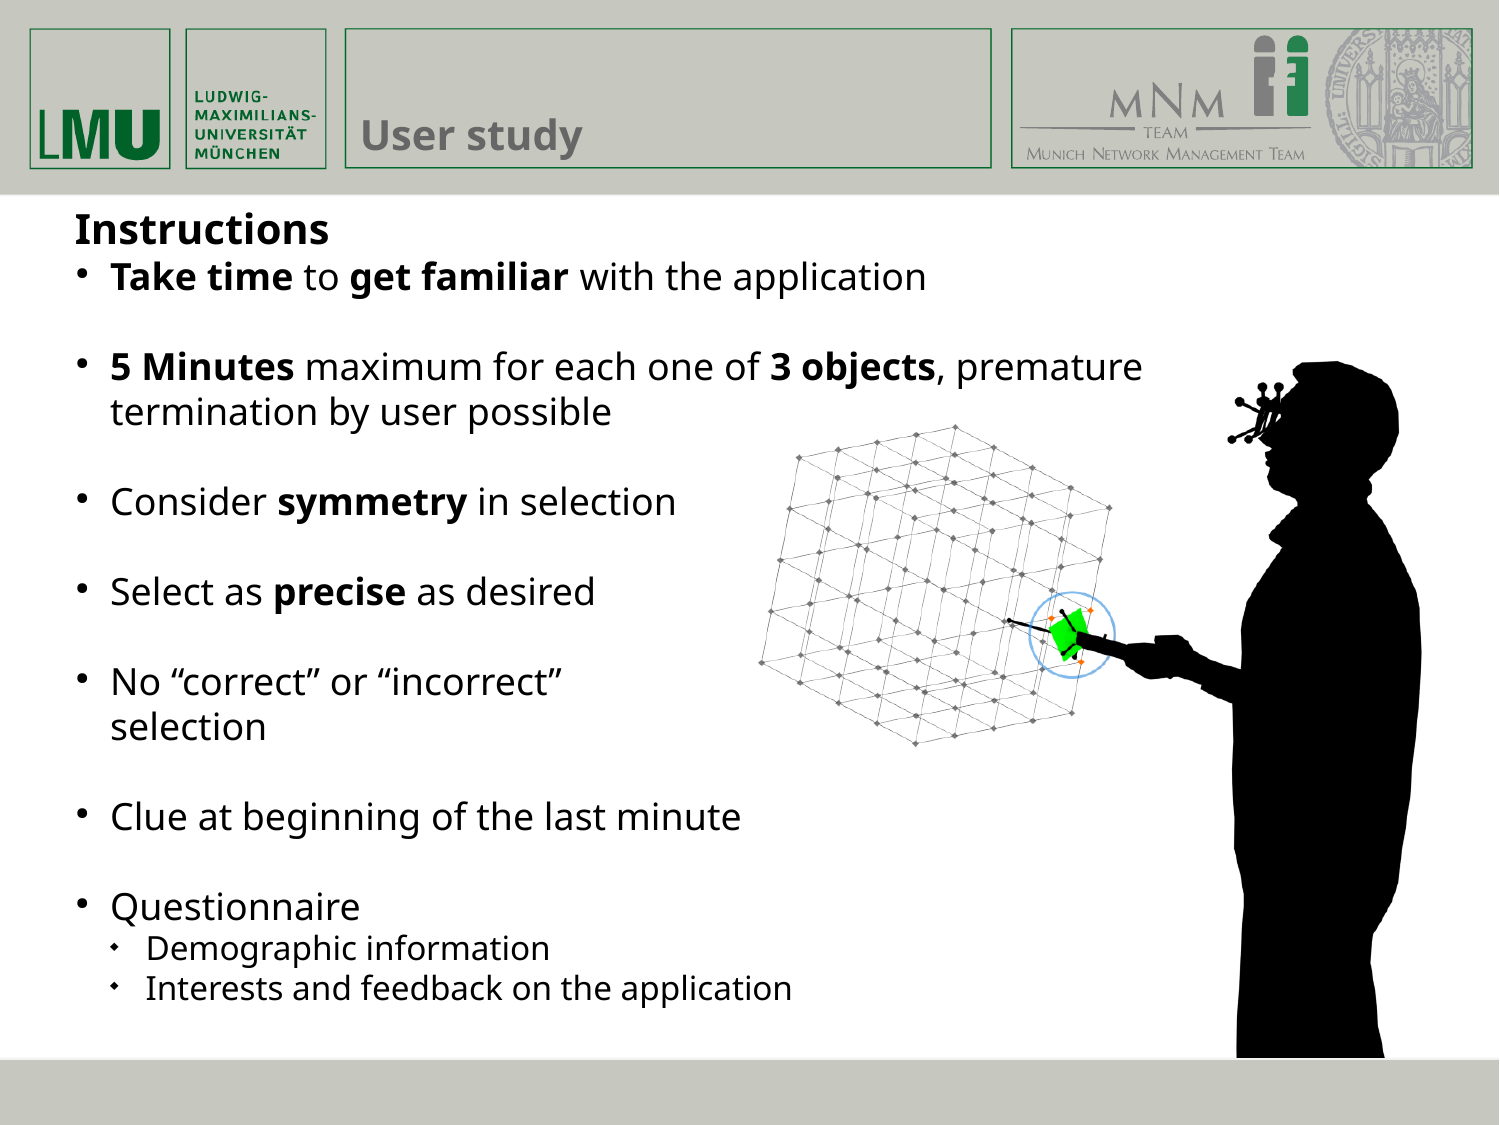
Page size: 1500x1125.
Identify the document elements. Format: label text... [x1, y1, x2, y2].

text_box Instructions Take time to get familiar with the application 5 Minutes maximum for each one of 3 objects, premature termination by user possible Consider symmetry in selection Select as precise as desired No “correct” or “incorrect” selection Clue at beginning of the last minute Questionnaire Demographic information Interests and feedback on the application [60, 195, 1486, 1021]
text_box User study [345, 101, 986, 165]
picture [0, 0, 1499, 196]
picture [0, 209, 1499, 1125]
